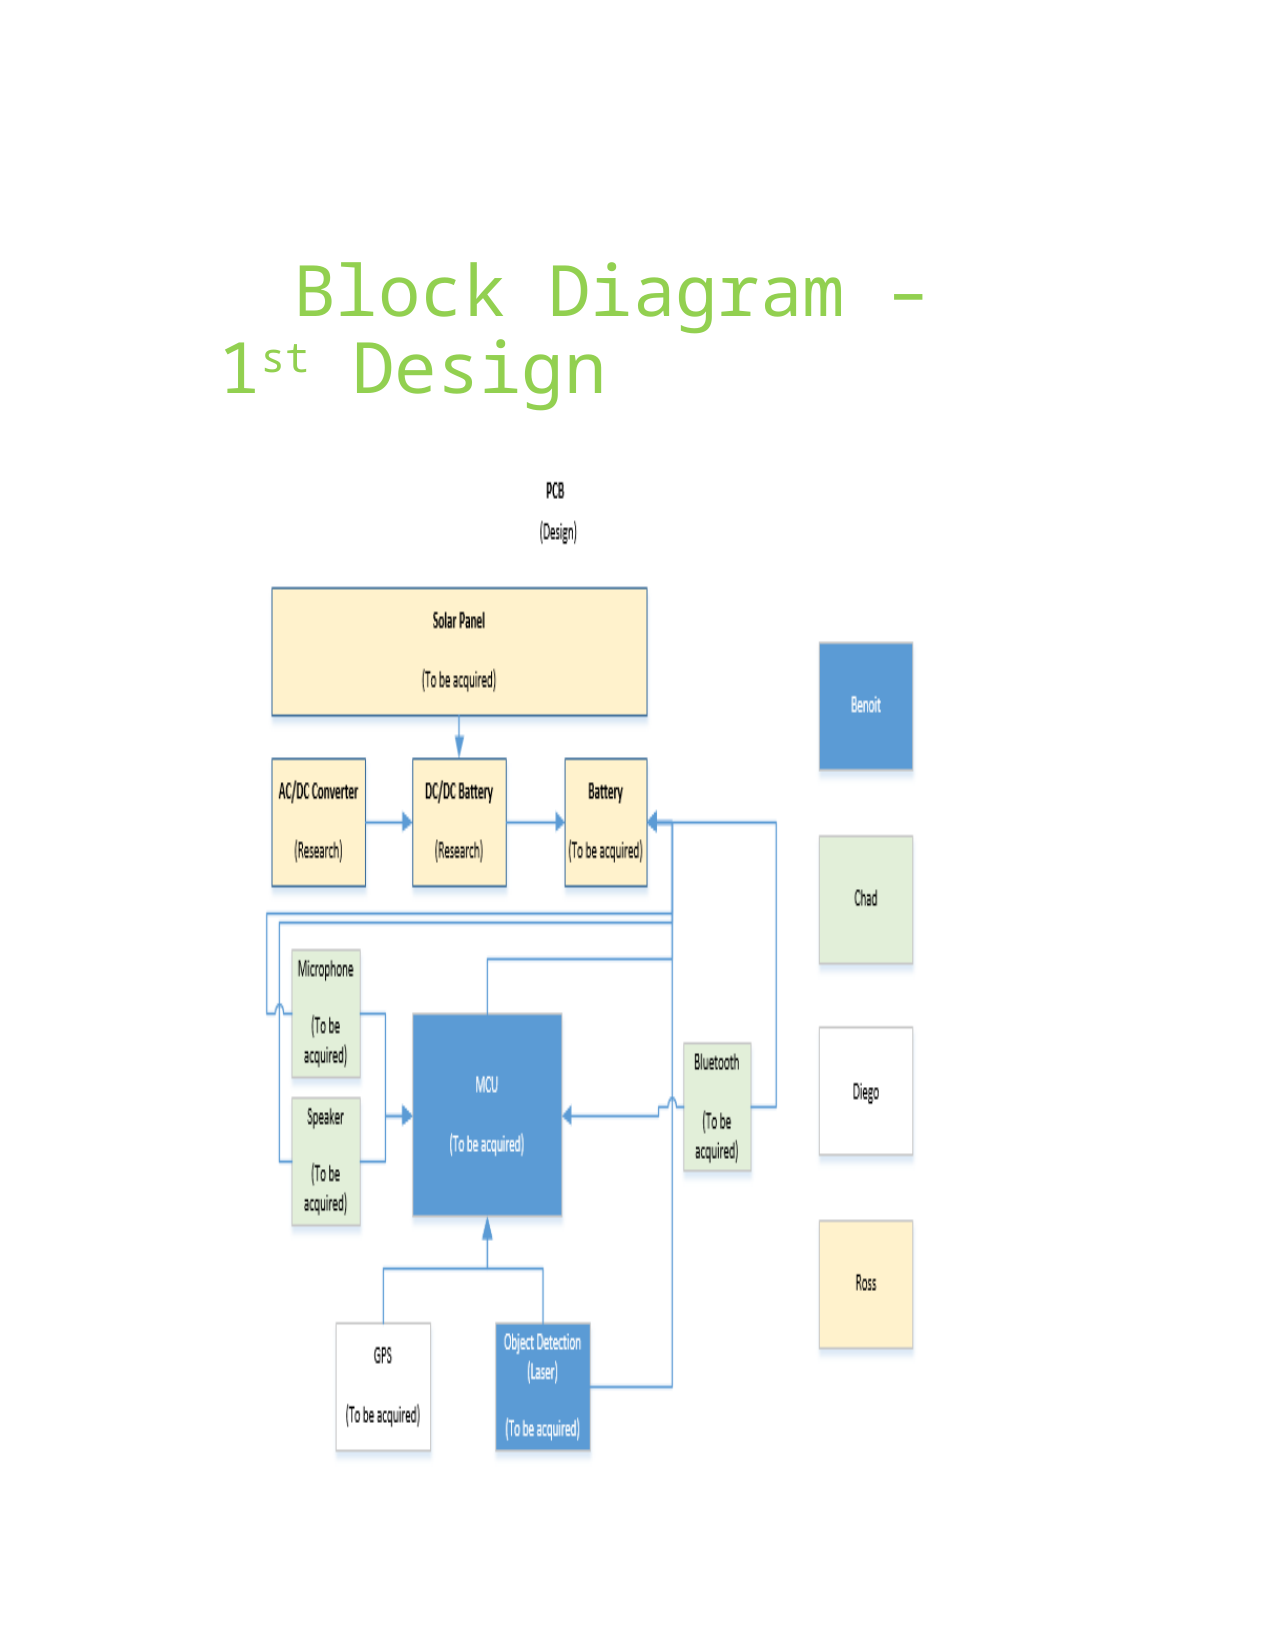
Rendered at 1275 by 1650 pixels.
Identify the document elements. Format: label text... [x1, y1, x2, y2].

title Block Diagram – 1st Design [203, 160, 1072, 417]
picture [261, 467, 927, 1473]
